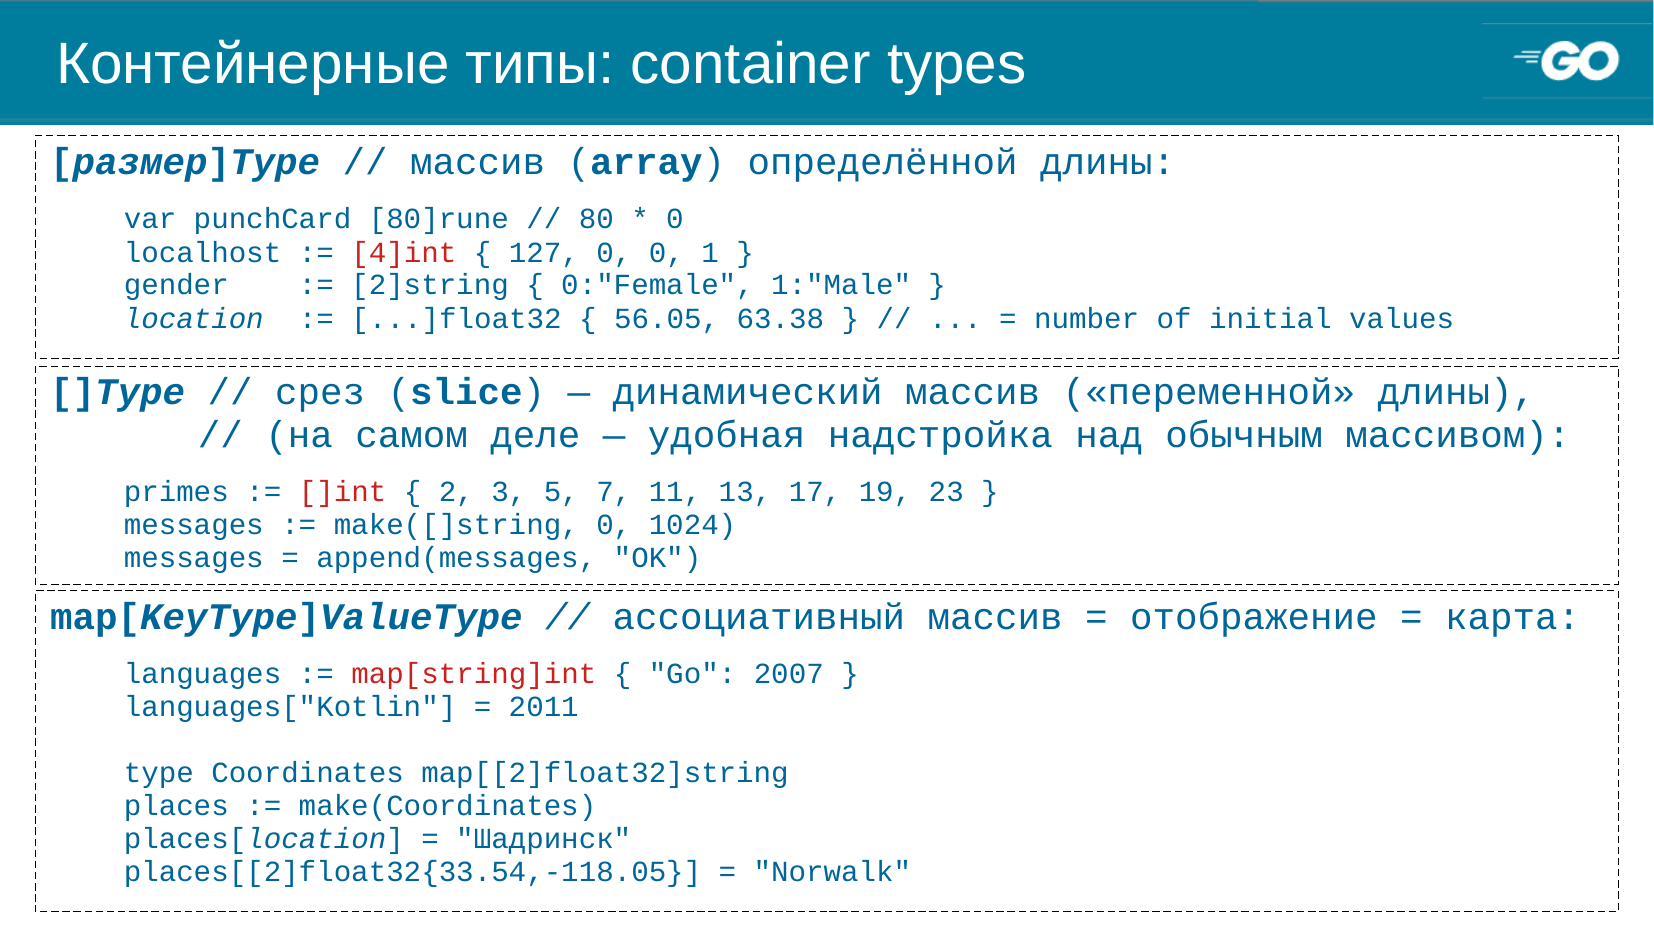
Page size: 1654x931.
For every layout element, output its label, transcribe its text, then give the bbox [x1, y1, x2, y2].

text_box [размер]Type // массив (array) определённой длины: var punchCard [80]rune // 80 * 0 localhost := [4]int { 127, 0, 0, 1 } gender := [2]string { 0:"Female", 1:"Male" } location := [...]float32 { 56.05, 63.38 } // ... = number of initial values [35, 135, 1619, 359]
text_box map[KeyType]ValueType // ассоциативный массив = отображение = карта: languages := map[string]int { "Go": 2007 } languages["Kotlin"] = 2011 type Coordinates map[[2]float32]string places := make(Coordinates) places[location] = "Шадринск" places[[2]float32{33.54,-118.05}] = "Norwalk" [35, 590, 1619, 912]
text_box []Type // срез (slice) — динамический массив («переменной» длины), // (на самом деле — удобная надстройка над обычным массивом): primes := []int { 2, 3, 5, 7, 11, 13, 17, 19, 23 } messages := make([]string, 0, 1024) messages = append(messages, "OK") [35, 366, 1619, 585]
picture [1542, 41, 1619, 81]
text_box Контейнерные типы: container types [41, 23, 1495, 104]
